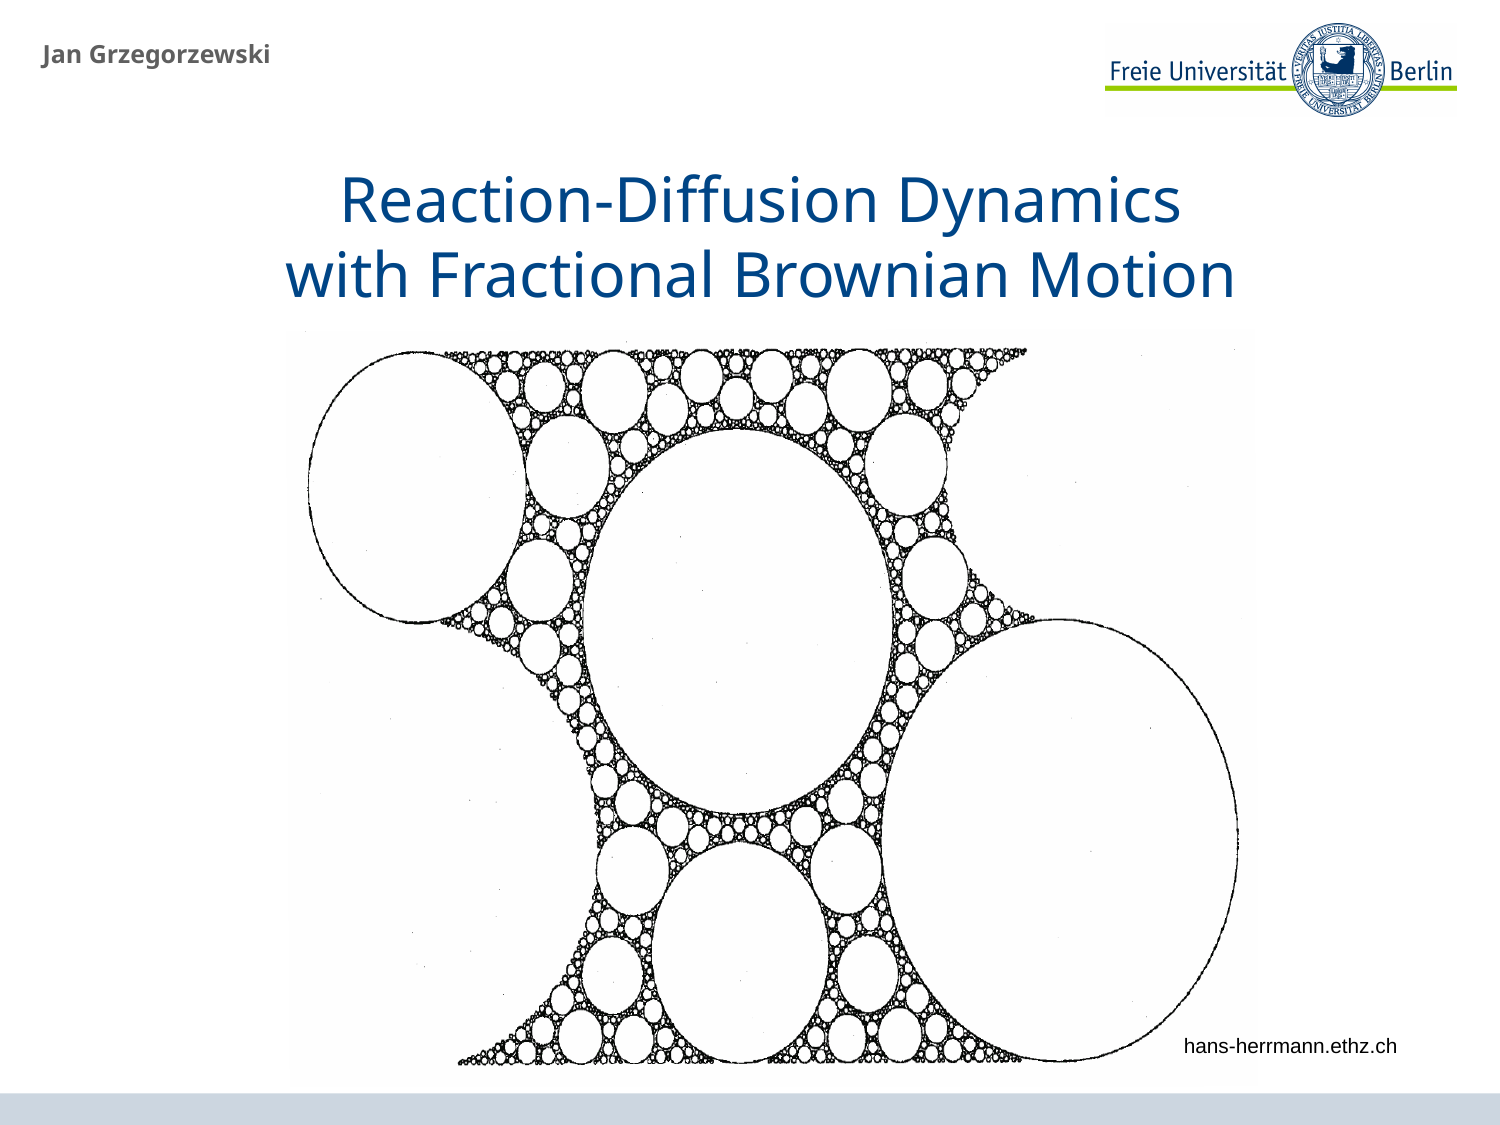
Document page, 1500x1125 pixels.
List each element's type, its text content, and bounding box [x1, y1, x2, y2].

title Reaction-Diffusion Dynamics with Fractional Brownian Motion [224, 160, 1241, 402]
text_box hans-herrmann.ethz.ch [1169, 1027, 1413, 1066]
picture [1105, 23, 1457, 117]
picture [285, 328, 1258, 1087]
